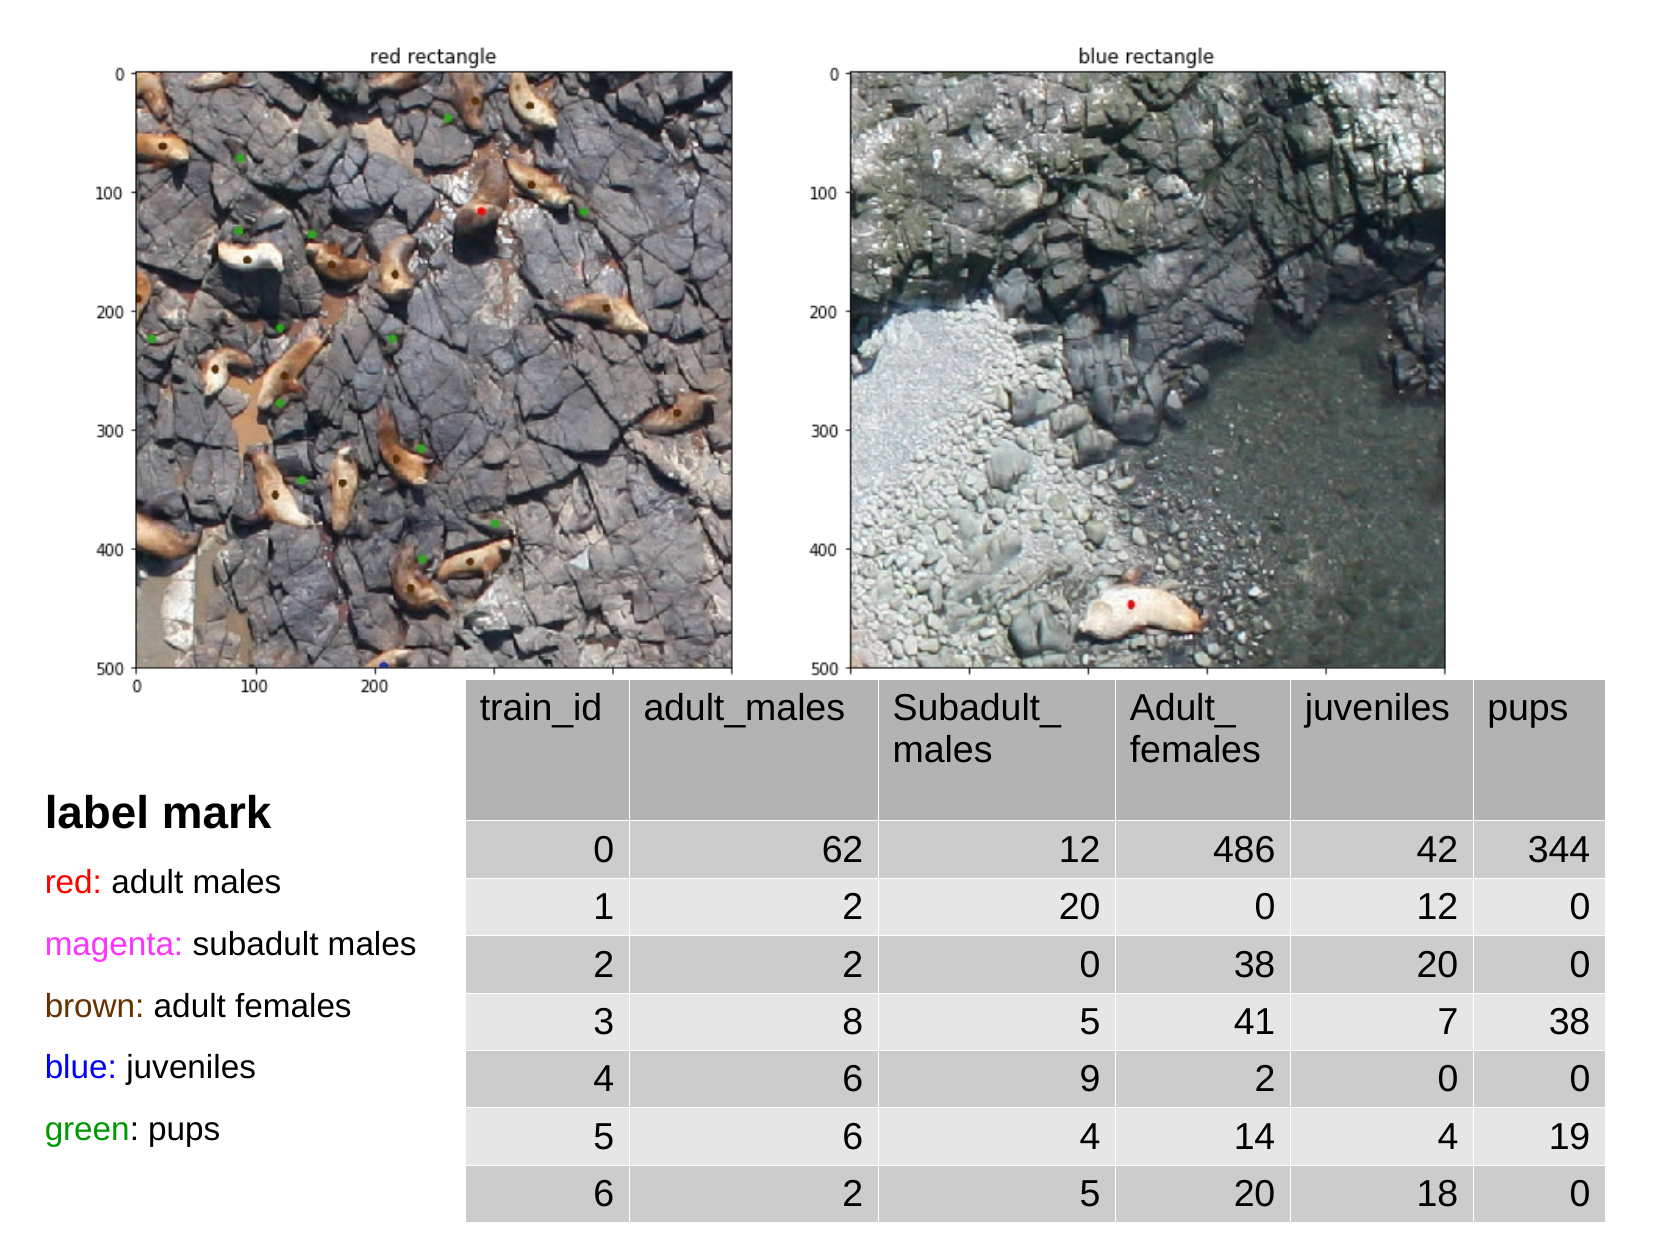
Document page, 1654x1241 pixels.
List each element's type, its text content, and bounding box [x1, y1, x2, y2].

table_cell 18 [1291, 1166, 1473, 1222]
table_header train_id [466, 680, 629, 820]
table_cell 62 [630, 821, 878, 878]
table_cell 2 [630, 879, 878, 935]
table_cell 41 [1116, 994, 1290, 1050]
table_cell 5 [879, 994, 1115, 1050]
table_cell 3 [466, 994, 629, 1050]
table_cell 0 [466, 821, 629, 878]
text_box label mark red: adult males magenta: subadult males brown: adult females blue: juveniles green: pups [30, 780, 465, 1204]
table_cell 19 [1474, 1108, 1605, 1165]
table_cell 344 [1474, 821, 1605, 878]
table_cell 1 [466, 879, 629, 935]
table_cell 6 [630, 1108, 878, 1165]
table_cell 0 [1474, 879, 1605, 935]
table_cell 14 [1116, 1108, 1290, 1165]
table_cell 486 [1116, 821, 1290, 878]
table_cell 2 [466, 936, 629, 993]
table_cell 12 [879, 821, 1115, 878]
table_cell 0 [1291, 1051, 1473, 1107]
table_cell 4 [879, 1108, 1115, 1165]
table_cell 0 [1474, 1166, 1605, 1222]
table_header juveniles [1291, 680, 1473, 820]
table_cell 42 [1291, 821, 1473, 878]
table_cell 6 [630, 1051, 878, 1107]
table_cell 5 [879, 1166, 1115, 1222]
table_cell 6 [466, 1166, 629, 1222]
table_cell 38 [1116, 936, 1290, 993]
table_cell 12 [1291, 879, 1473, 935]
table_cell 4 [1291, 1108, 1473, 1165]
table_cell 38 [1474, 994, 1605, 1050]
table_cell 7 [1291, 994, 1473, 1050]
table_cell 20 [1291, 936, 1473, 993]
table_cell 2 [630, 936, 878, 993]
table_header Adult_ females [1116, 680, 1290, 820]
table_cell 4 [466, 1051, 629, 1107]
picture [84, 37, 1471, 706]
table_cell 0 [1474, 1051, 1605, 1107]
table_cell 0 [1116, 879, 1290, 935]
table_cell 8 [630, 994, 878, 1050]
table_header pups [1474, 680, 1605, 820]
table_cell 5 [466, 1108, 629, 1165]
table_header adult_males [630, 680, 878, 820]
table_cell 20 [879, 879, 1115, 935]
table_cell 2 [1116, 1051, 1290, 1107]
table_cell 2 [630, 1166, 878, 1222]
table_cell 9 [879, 1051, 1115, 1107]
table_cell 0 [879, 936, 1115, 993]
table_cell 20 [1116, 1166, 1290, 1222]
table_header Subadult_ males [879, 680, 1115, 820]
table_cell 0 [1474, 936, 1605, 993]
